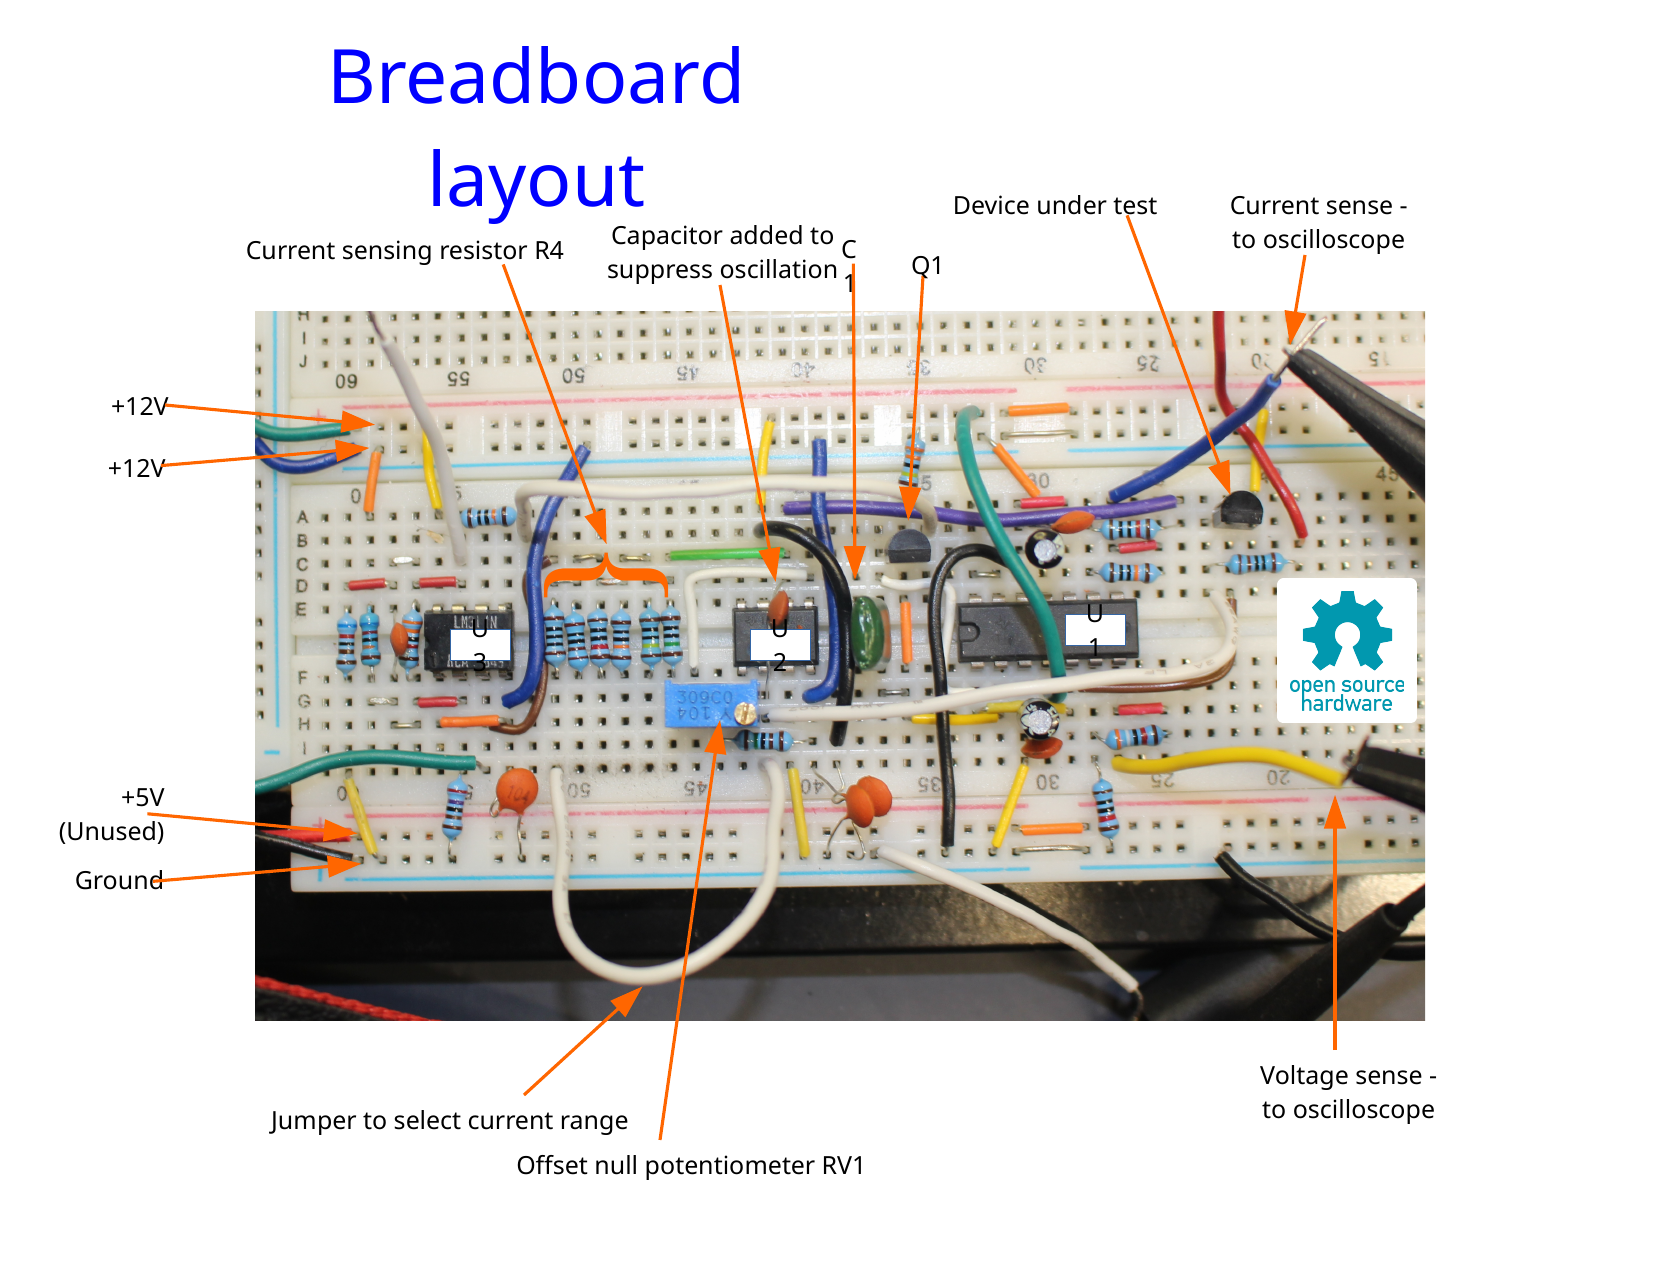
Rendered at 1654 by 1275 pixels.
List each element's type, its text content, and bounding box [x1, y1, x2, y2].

text_box U3 [450, 629, 511, 661]
text_box Current sense - to oscilloscope [1215, 180, 1395, 255]
title Breadboard layout [232, 57, 841, 196]
text_box Voltage sense - to oscilloscope [1245, 1050, 1424, 1125]
text_box C1 [826, 232, 830, 242]
picture [255, 311, 1426, 1021]
text_box +5V (Unused) [44, 772, 166, 848]
text_box +12V [96, 381, 176, 427]
text_box U1 [1090, 614, 1099, 620]
text_box U2 [775, 629, 784, 635]
text_box Current sensing resistor R4 [231, 225, 526, 270]
text_box Jumper to select current range [256, 1095, 586, 1140]
text_box U1 [1065, 614, 1126, 646]
text_box U2 [750, 629, 811, 661]
text_box Offset null potentiometer RV1 [501, 1140, 826, 1186]
text_box +12V [93, 443, 172, 488]
text_box Capacitor added to suppress oscillation [592, 210, 811, 285]
text_box Q1 [896, 240, 976, 286]
text_box C1 [826, 224, 885, 270]
text_box Ground [60, 855, 166, 901]
text_box U3 [475, 629, 484, 635]
text_box { [525, 525, 707, 630]
text_box Device under test [938, 179, 1141, 225]
